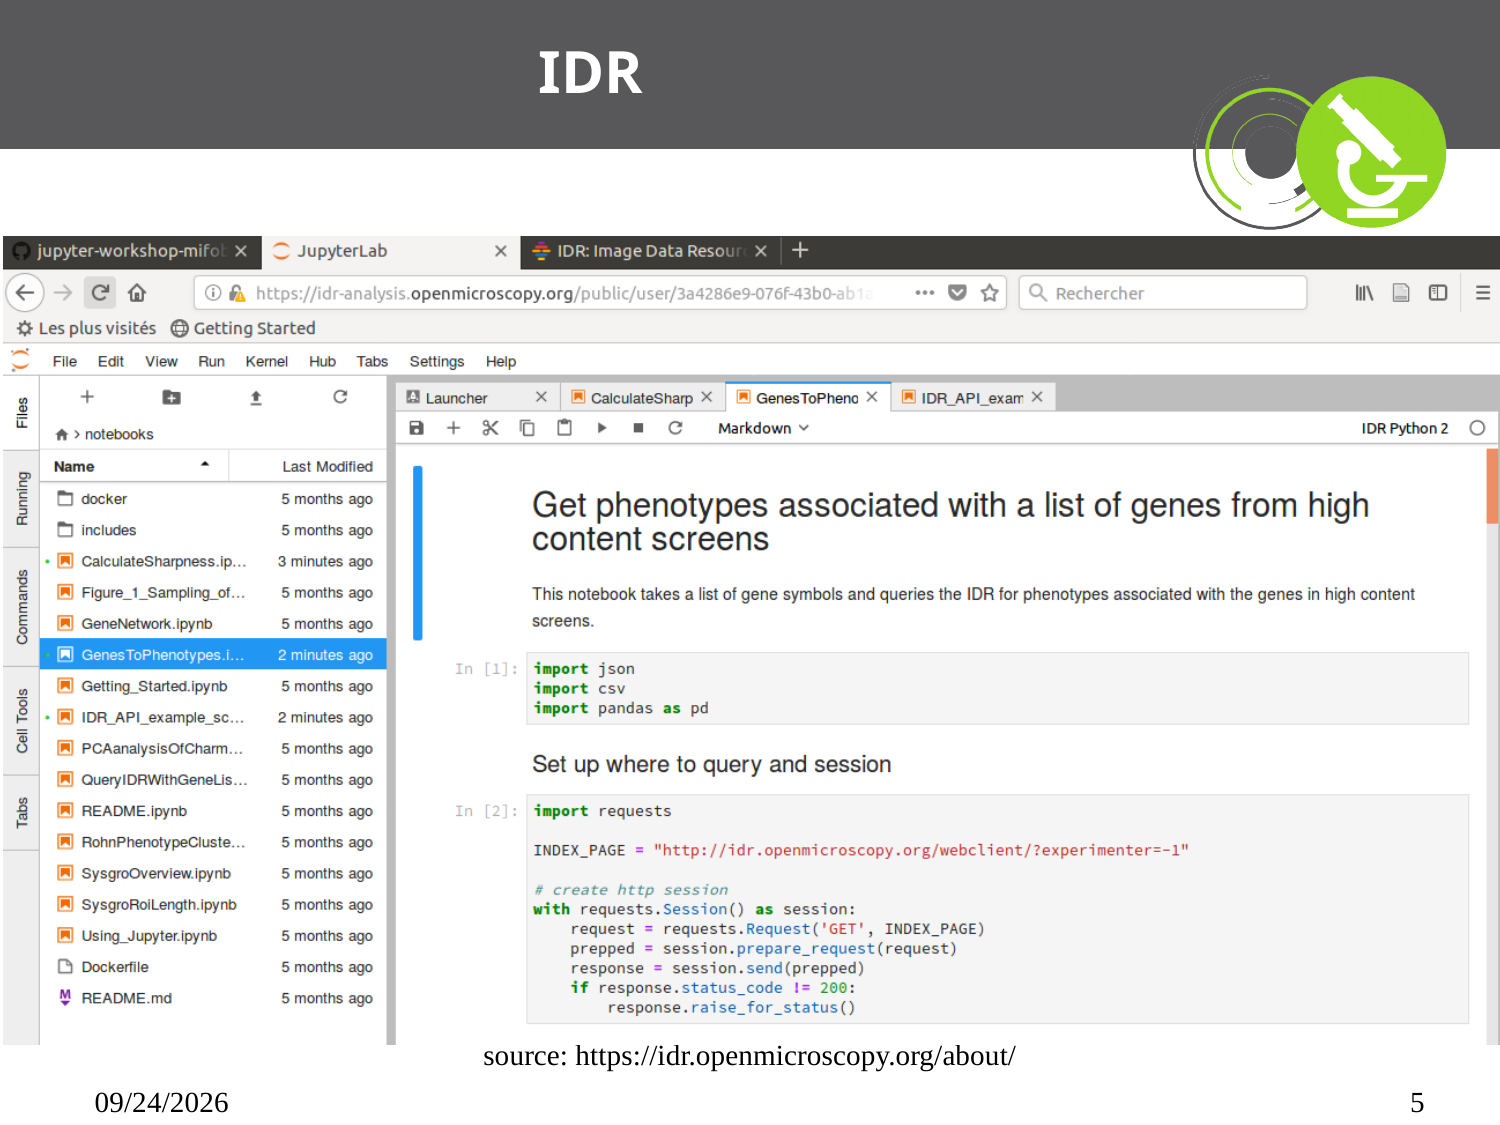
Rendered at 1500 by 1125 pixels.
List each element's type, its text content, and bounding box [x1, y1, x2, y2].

title IDR [0, 0, 1182, 142]
picture [3, 69, 1500, 1045]
